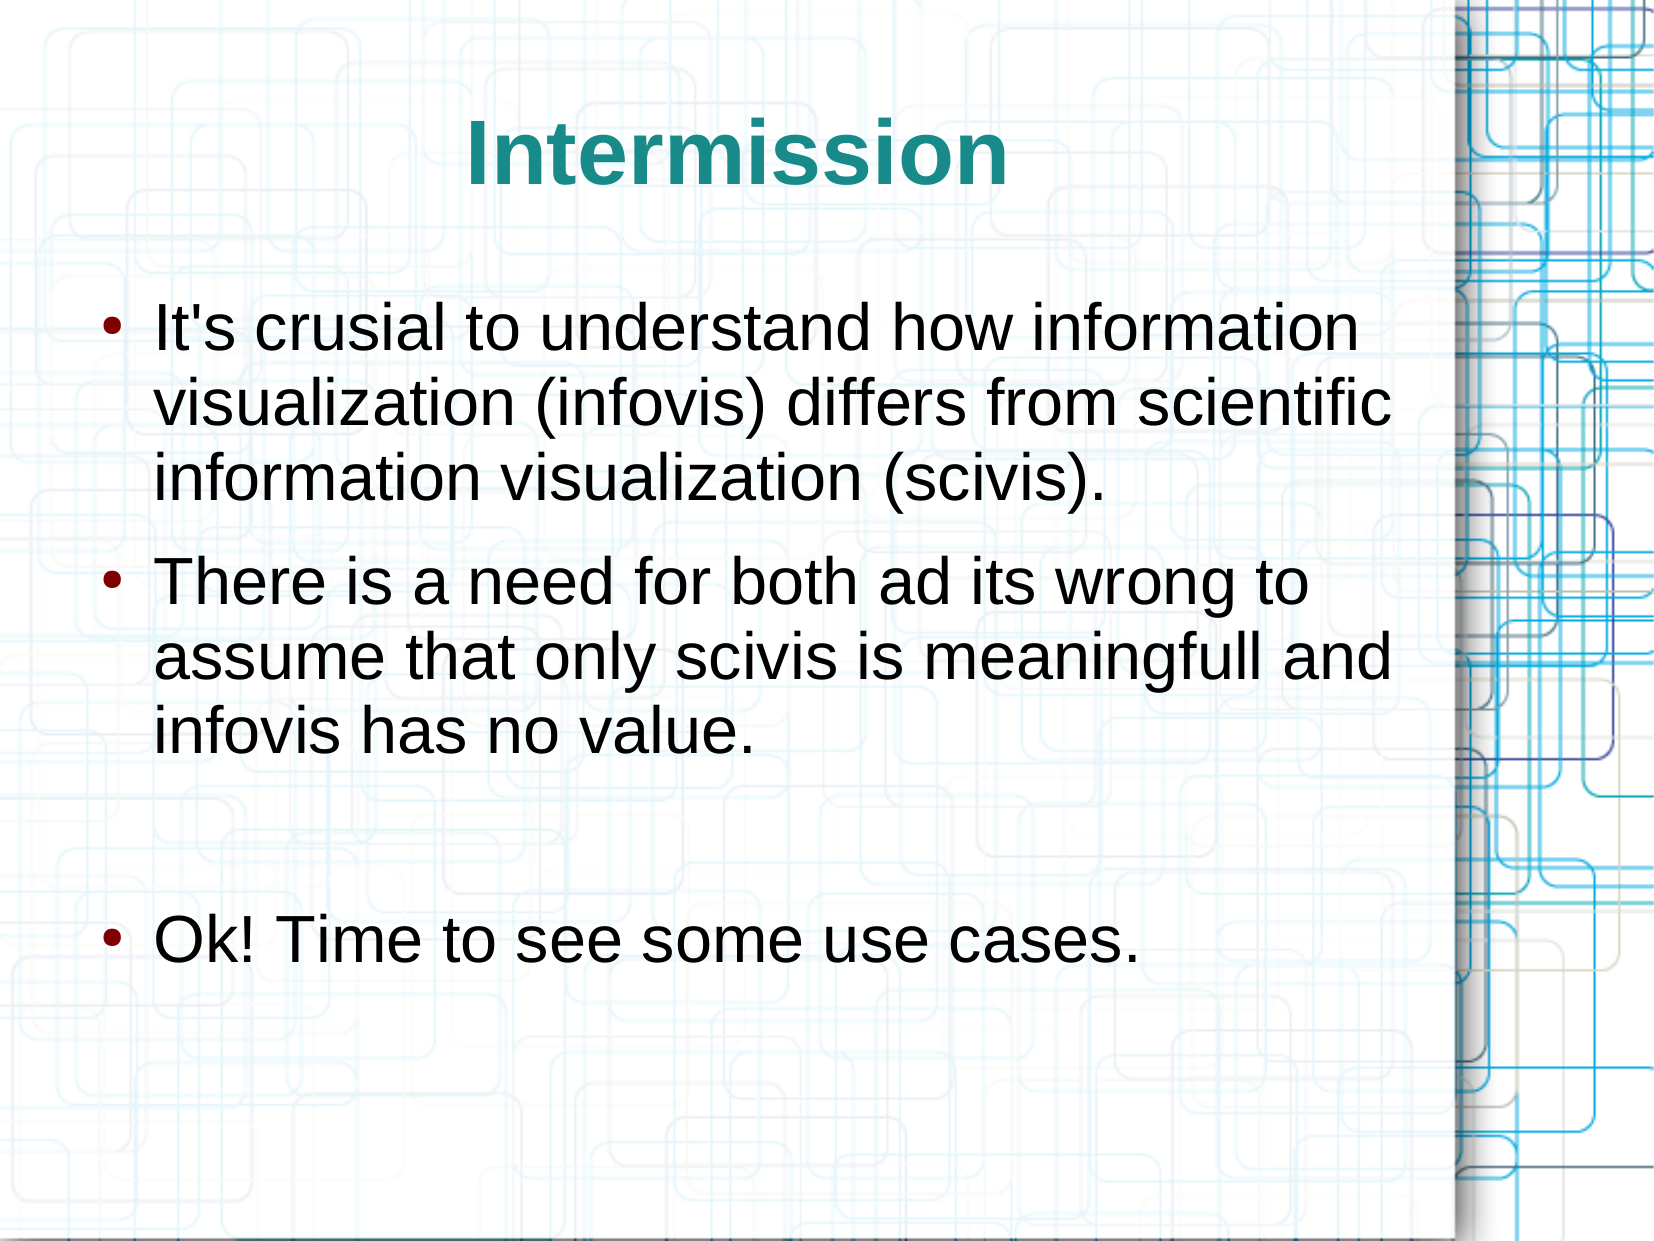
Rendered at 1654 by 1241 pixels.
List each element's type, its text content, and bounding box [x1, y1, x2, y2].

list It's crusial to understand how information visualization (infovis) differs from scientific information visualization (scivis). There is a need for both ad its wrong to assume that only scivis is meaningfull and infovis has no value. Ok! Time to see some use cases. [82, 290, 1418, 1109]
title Intermission [59, 49, 1418, 257]
picture [0, 0, 1654, 1241]
